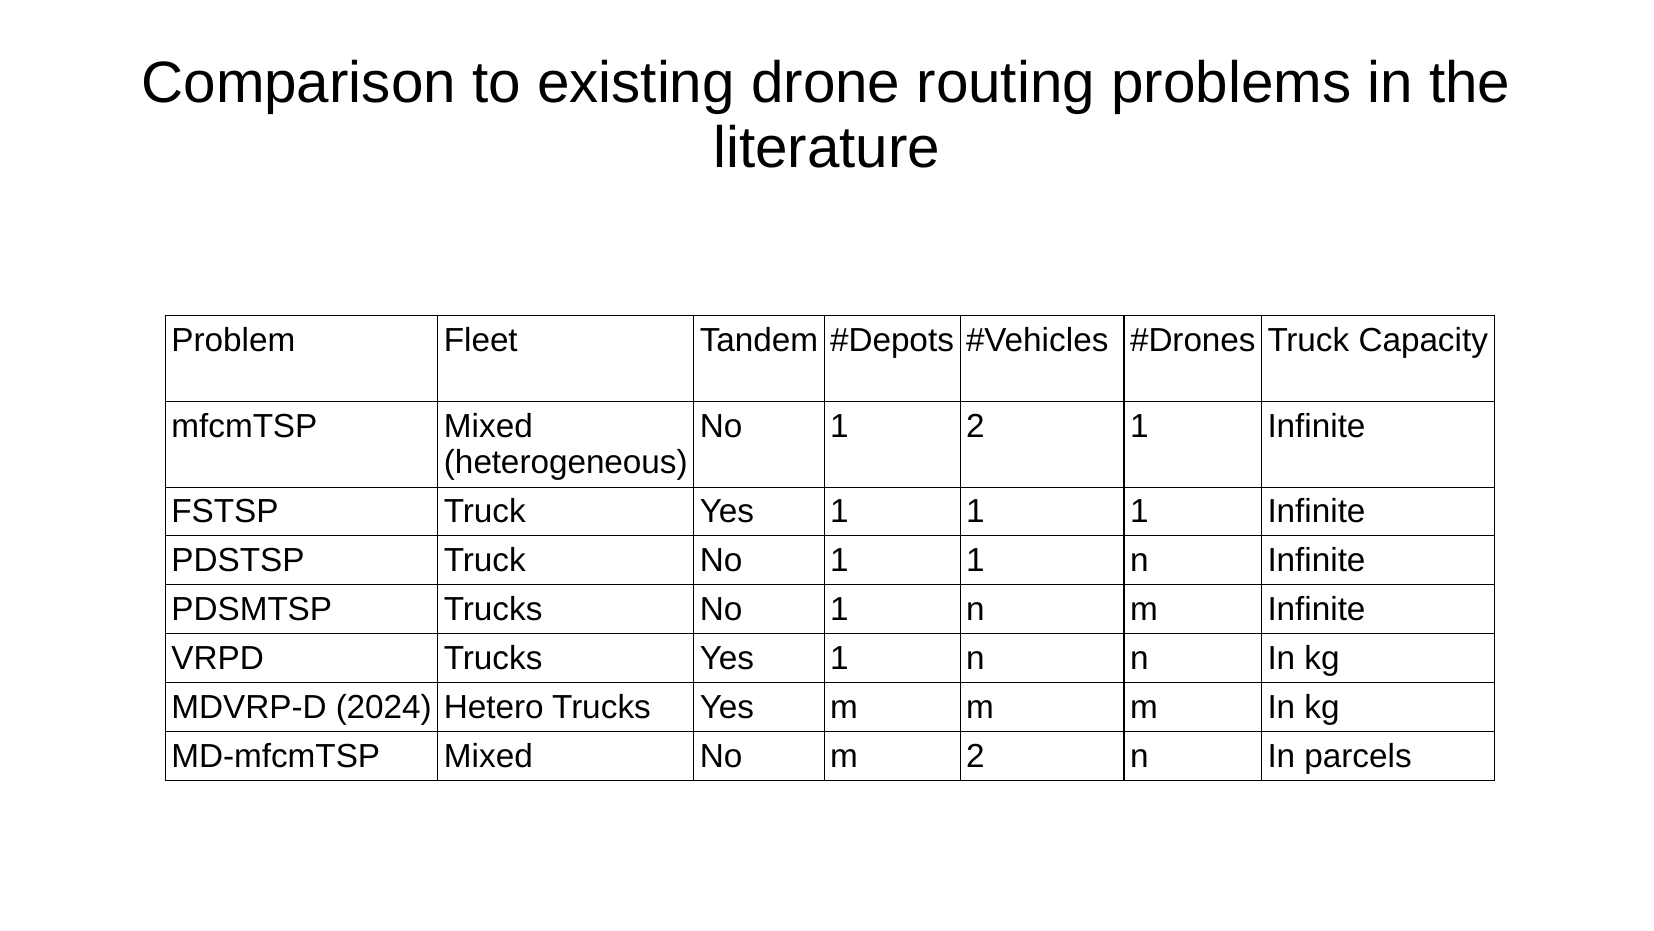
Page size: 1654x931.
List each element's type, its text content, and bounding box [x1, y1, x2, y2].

table_header #Drones [1125, 316, 1261, 401]
table_cell 1 [825, 488, 960, 535]
table_header #Vehicles [961, 316, 1123, 401]
table_cell Truck [438, 536, 693, 584]
table_cell Hetero Trucks [438, 683, 693, 731]
table_cell 1 [825, 634, 960, 682]
table_cell No [694, 732, 824, 780]
table_cell No [694, 536, 824, 584]
table_cell 1 [961, 536, 1123, 584]
table_cell Mixed (heterogeneous) [438, 402, 693, 487]
table_cell In kg [1262, 634, 1494, 682]
table_header #Depots [825, 316, 960, 401]
table_header Truck Capacity [1262, 316, 1494, 401]
table_cell 1 [1125, 488, 1261, 535]
table_cell No [694, 402, 824, 487]
title Comparison to existing drone routing problems in the literature [82, 37, 1571, 193]
table_cell In kg [1262, 683, 1494, 731]
table_cell m [1125, 585, 1261, 633]
table_cell Trucks [438, 634, 693, 682]
table_cell m [825, 732, 960, 780]
table_cell m [1125, 683, 1261, 731]
table_cell 1 [1125, 402, 1261, 487]
table_cell 2 [961, 732, 1123, 780]
table_cell MD-mfcmTSP [166, 732, 437, 780]
table_cell Infinite [1262, 585, 1494, 633]
table_cell 1 [825, 402, 960, 487]
table_cell Yes [694, 683, 824, 731]
table_cell Infinite [1262, 488, 1494, 535]
table_cell mfcmTSP [166, 402, 437, 487]
table_cell VRPD [166, 634, 437, 682]
table_cell 1 [961, 488, 1123, 535]
table_cell Truck [438, 488, 693, 535]
table_cell 1 [825, 585, 960, 633]
table_cell PDSMTSP [166, 585, 437, 633]
table_cell No [694, 585, 824, 633]
table_cell n [1125, 634, 1261, 682]
table_cell m [825, 683, 960, 731]
table_cell Mixed [438, 732, 693, 780]
table_cell In parcels [1262, 732, 1494, 780]
table_header Tandem [694, 316, 824, 401]
table_cell n [1125, 536, 1261, 584]
table_cell m [961, 683, 1123, 731]
table_header Fleet [438, 316, 693, 401]
table_cell MDVRP-D (2024) [166, 683, 437, 731]
table_cell Infinite [1262, 402, 1494, 487]
table_cell n [961, 585, 1123, 633]
table_cell Infinite [1262, 536, 1494, 584]
table_cell PDSTSP [166, 536, 437, 584]
table_header Problem [166, 316, 437, 401]
table_cell 2 [961, 402, 1123, 487]
table_cell n [1125, 732, 1261, 780]
table_cell FSTSP [166, 488, 437, 535]
table_cell Yes [694, 634, 824, 682]
table_cell Trucks [438, 585, 693, 633]
table_cell 1 [825, 536, 960, 584]
table_cell n [961, 634, 1123, 682]
table_cell Yes [694, 488, 824, 535]
